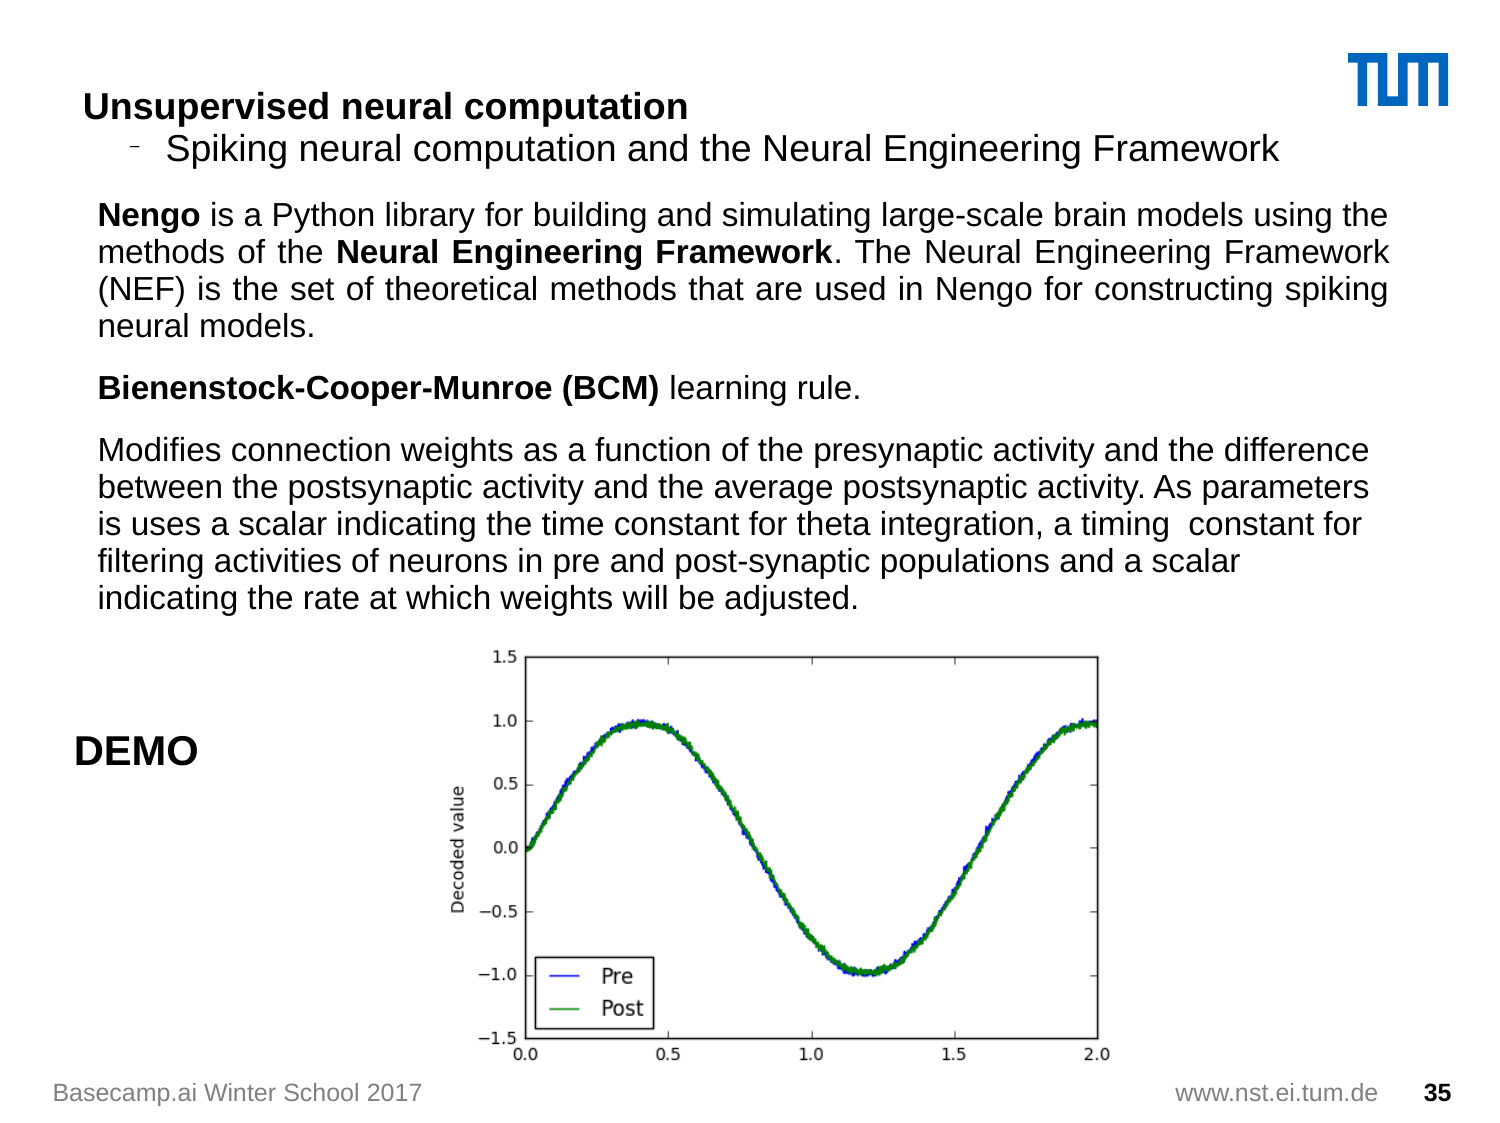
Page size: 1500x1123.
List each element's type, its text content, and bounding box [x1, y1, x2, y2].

text_box Unsupervised neural computation Spiking neural computation and the Neural Engineering Framework [68, 77, 1406, 343]
text_box DEMO [59, 720, 225, 782]
text_box Nengo is a Python library for building and simulating large-scale brain models using the methods of the Neural Engineering Framework. The Neural Engineering Framework (NEF) is the set of theoretical methods that are used in Nengo for constructing spiking neural models. Bienenstock-Cooper-Munroe (BCM) learning rule. Modifies connection weights as a function of the presynaptic activity and the difference between the postsynaptic activity and the average postsynaptic activity. As parameters is uses a scalar indicating the time constant for theta integration, a timing constant for filtering activities of neurons in pre and post-synaptic populations and a scalar indicating the rate at which weights will be adjusted. [82, 188, 1406, 796]
picture [439, 637, 1123, 1075]
